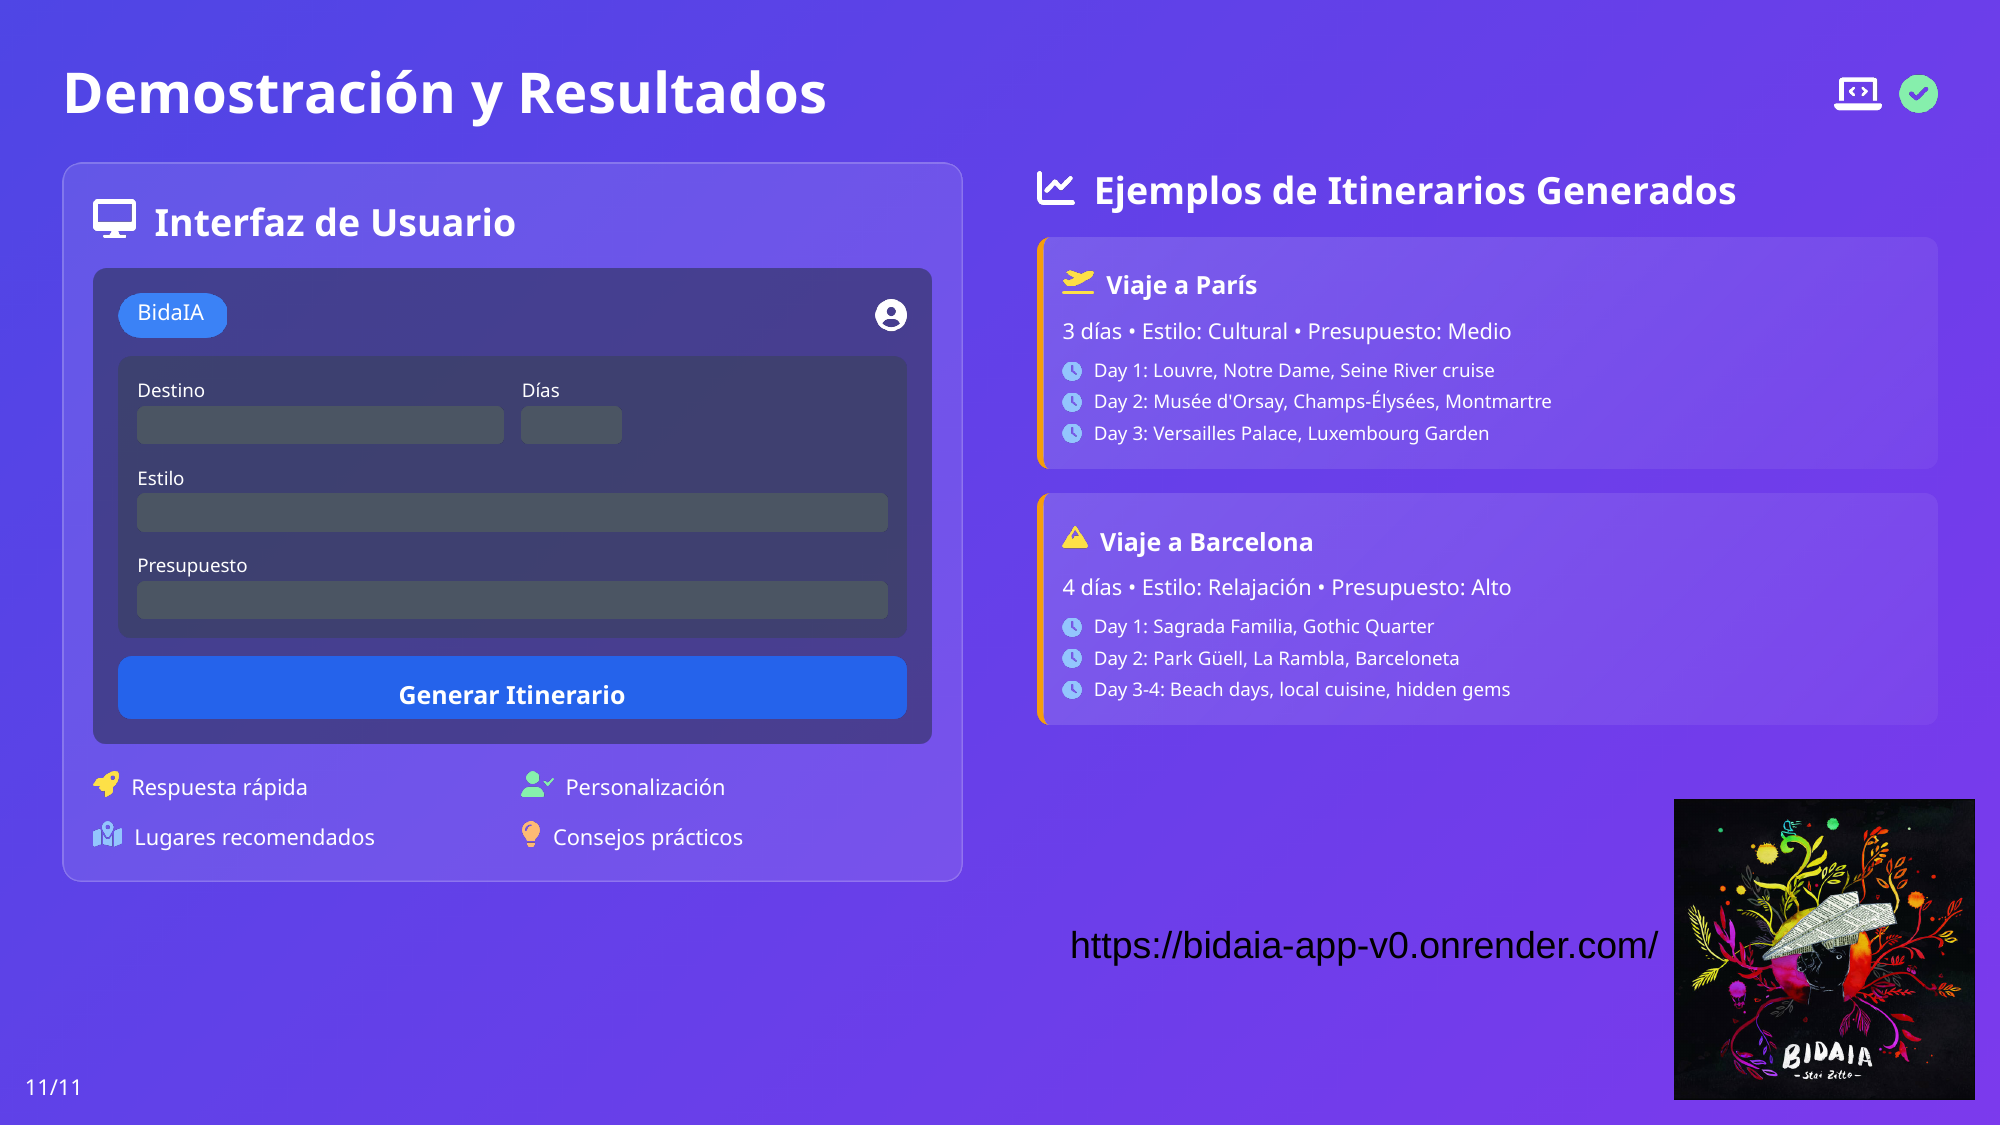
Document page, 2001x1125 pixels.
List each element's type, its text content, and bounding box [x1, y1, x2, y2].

text_box https://bidaia-app-v0.onrender.com/ [1055, 917, 1675, 975]
text_box Días [521, 376, 571, 399]
text_box Respuesta rápida [131, 768, 360, 800]
text_box Interfaz de Usuario [154, 193, 1160, 244]
text_box 4 días • Estilo: Relajación • Presupuesto: Alto [1062, 568, 2000, 600]
picture [0, 0, 2000, 1125]
text_box Consejos prácticos [553, 818, 800, 850]
text_box Lugares recomendados [134, 818, 441, 850]
text_box 11/11 [24, 1068, 101, 1100]
text_box Viaje a Barcelona [1100, 518, 1950, 557]
text_box Day 1: Louvre, Notre Dame, Seine River cruise [1093, 356, 1618, 382]
text_box Day 3: Versailles Palace, Luxembourg Garden [1093, 418, 1605, 444]
text_box 3 días • Estilo: Cultural • Presupuesto: Medio [1062, 312, 2000, 344]
text_box Presupuesto [137, 551, 276, 574]
text_box Day 2: Musée d'Orsay, Champs-Élysées, Montmartre [1093, 387, 1687, 413]
text_box Day 3-4: Beach days, local cuisine, hidden gems [1093, 675, 1640, 700]
text_box Demostración y Resultados [62, 62, 1103, 125]
text_box Day 2: Park Güell, La Rambla, Barceloneta [1093, 643, 1571, 669]
text_box Day 1: Sagrada Familia, Gothic Quarter [1093, 612, 1536, 638]
text_box Ejemplos de Itinerarios Generados [1093, 162, 2000, 213]
text_box BidaIA [137, 293, 267, 338]
text_box Viaje a París [1106, 262, 1957, 300]
text_box Estilo [137, 463, 199, 486]
text_box Personalización [565, 768, 769, 800]
text_box Generar Itinerario [359, 671, 665, 702]
text_box Destino [137, 376, 224, 399]
